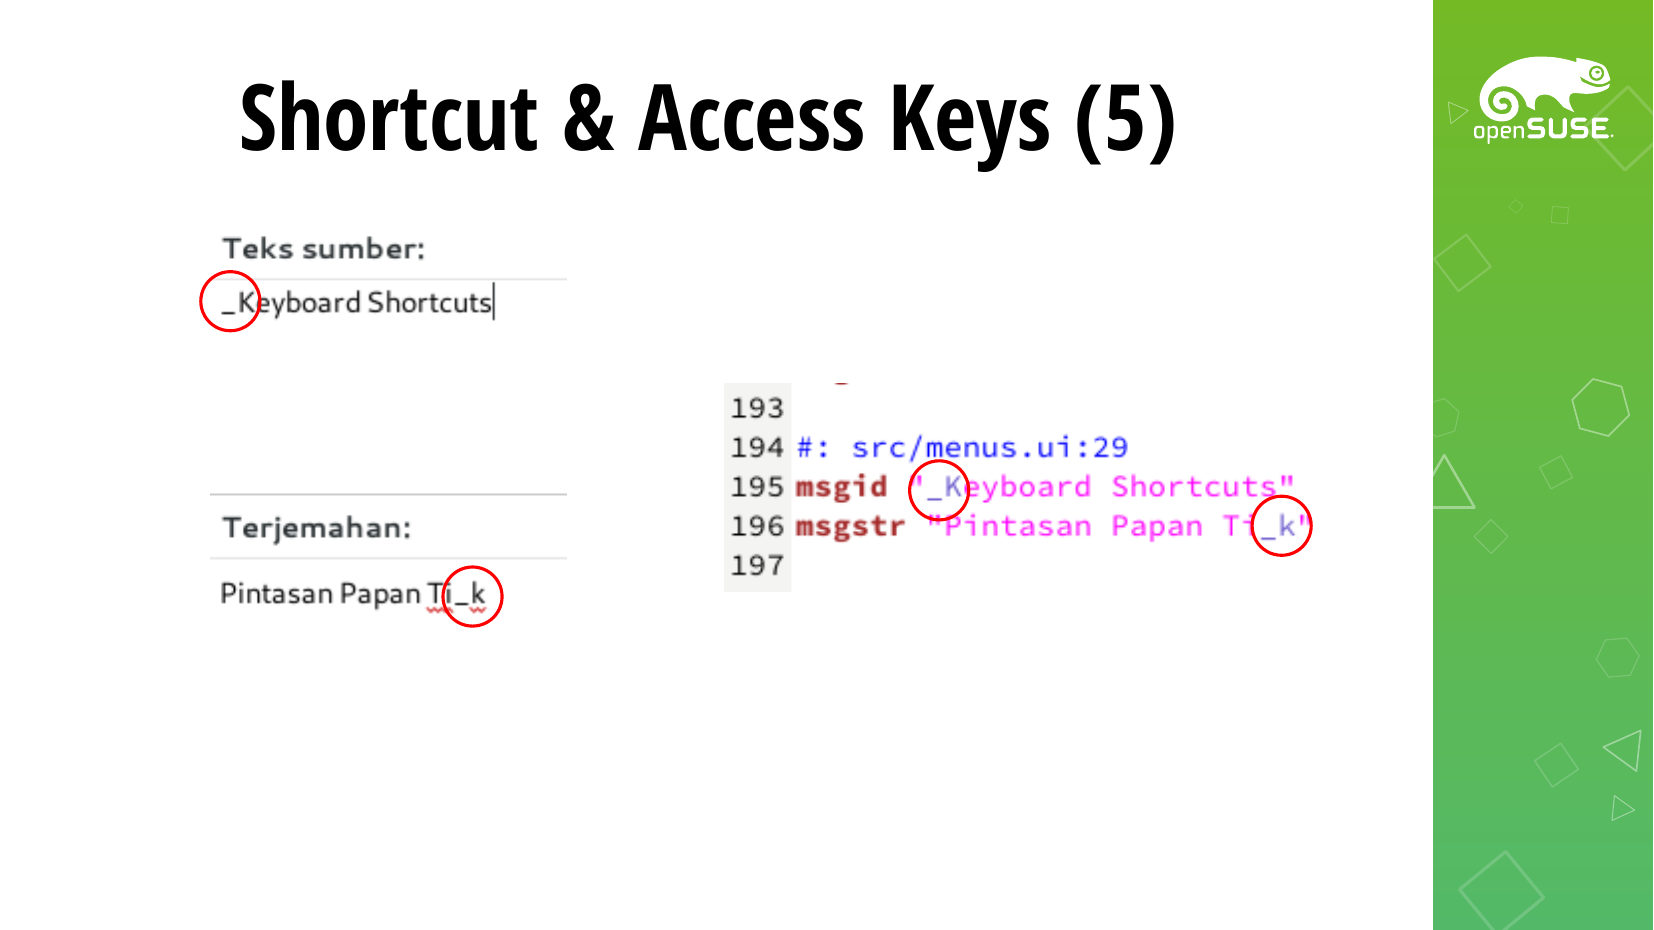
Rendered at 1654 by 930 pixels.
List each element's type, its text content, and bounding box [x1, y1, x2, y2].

title Shortcut & Access Keys (5) [82, 37, 1336, 193]
picture [210, 274, 258, 329]
picture [724, 383, 1336, 592]
picture [210, 217, 567, 757]
